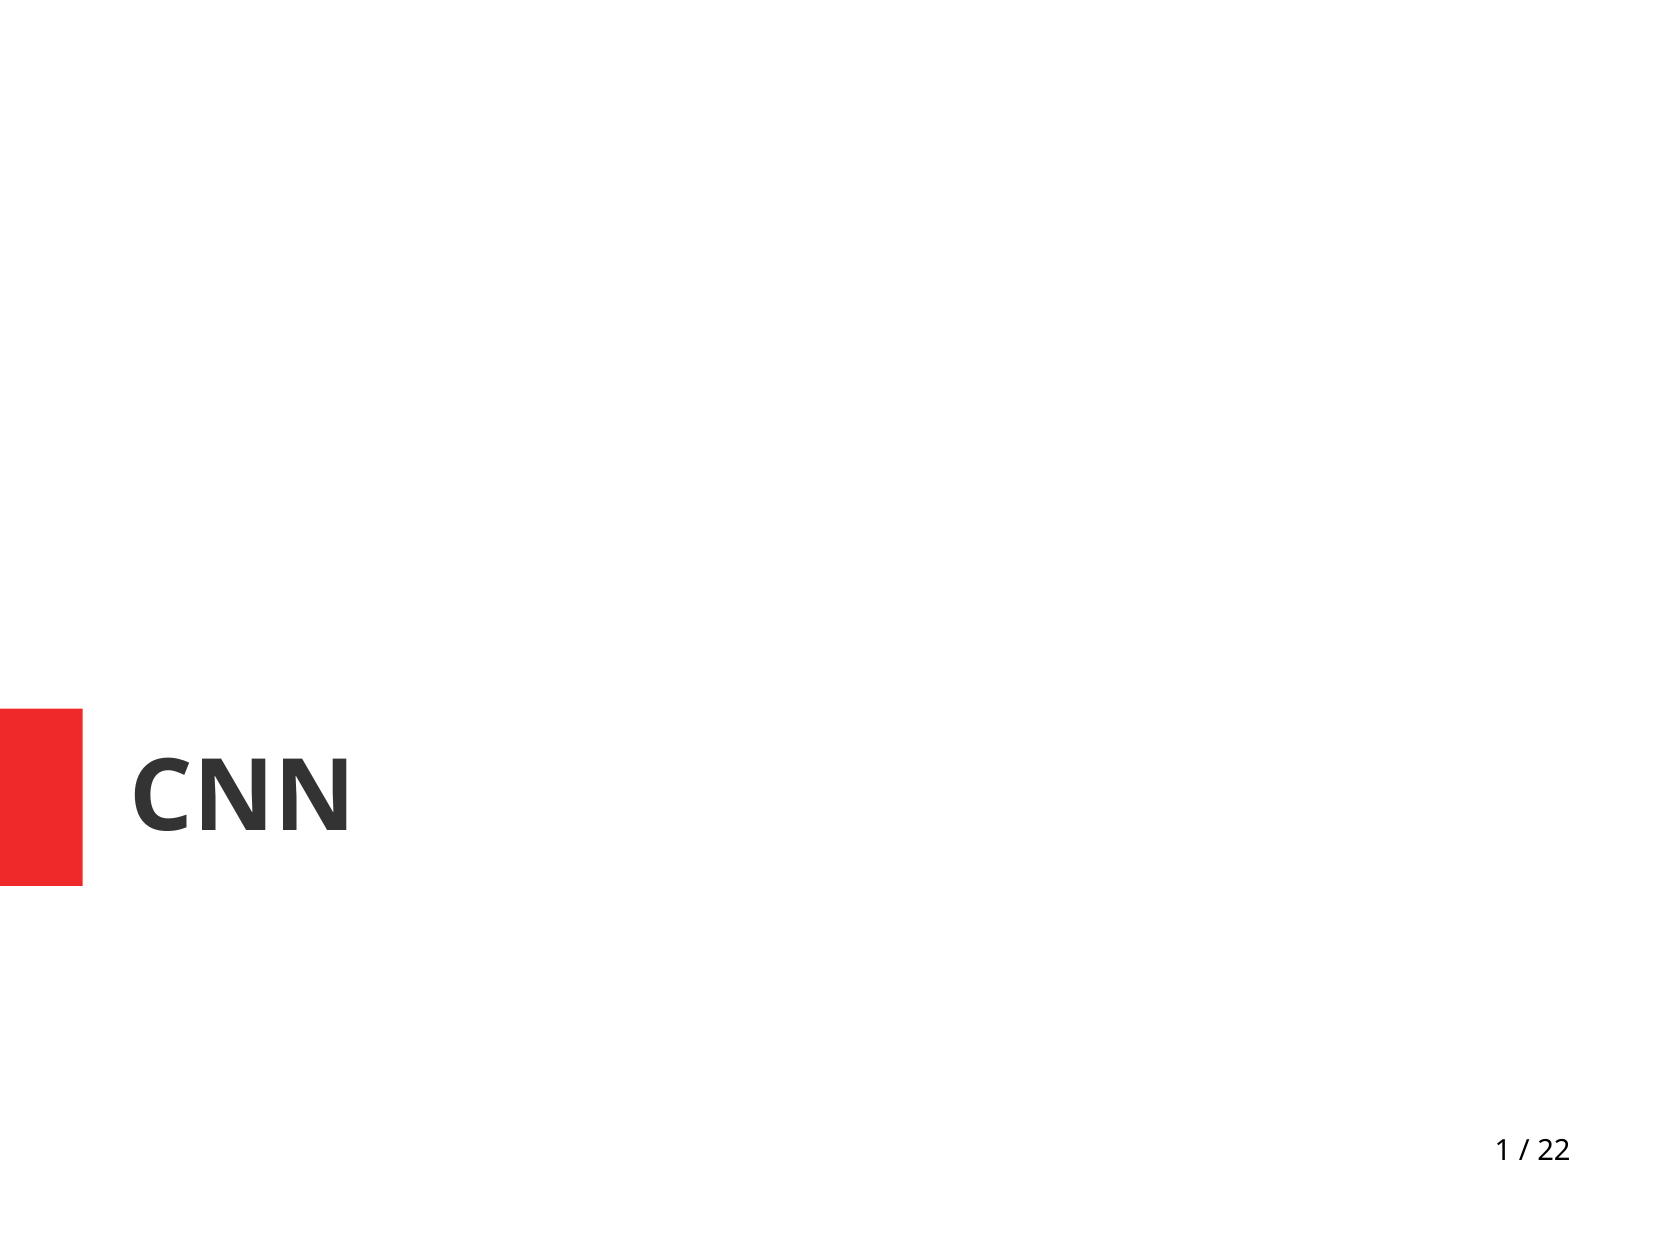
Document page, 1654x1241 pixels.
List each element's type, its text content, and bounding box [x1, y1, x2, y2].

title CNN [129, 673, 1536, 910]
